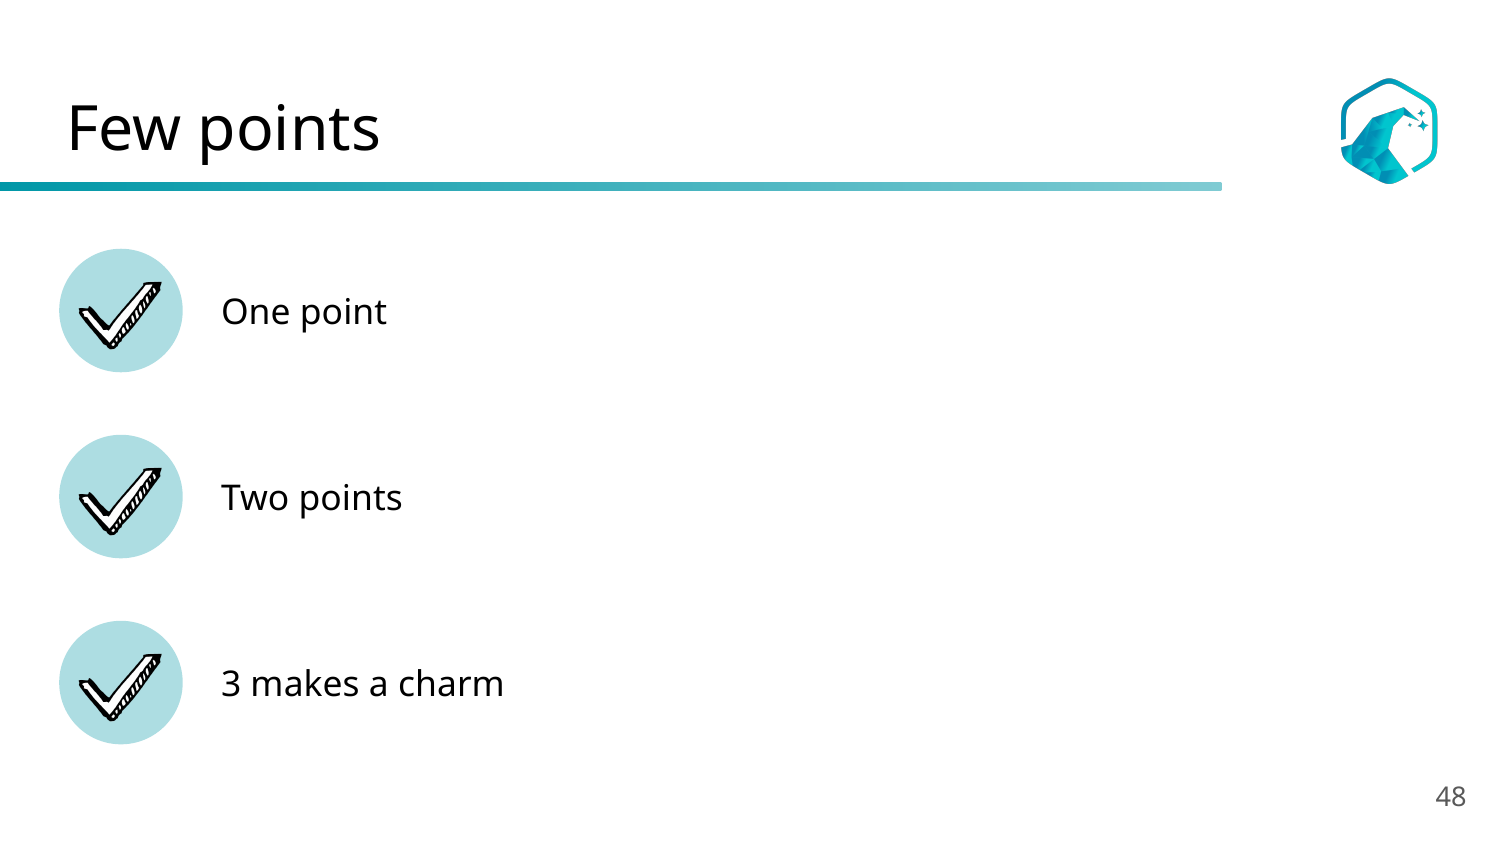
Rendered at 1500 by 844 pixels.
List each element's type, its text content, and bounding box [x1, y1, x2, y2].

text_box One point [206, 273, 1466, 347]
text_box Two points [206, 459, 1500, 533]
text_box [59, 620, 183, 745]
text_box 3 makes a charm [206, 645, 1394, 719]
picture [1330, 167, 1449, 188]
slide_number <number> [1391, 764, 1482, 829]
text_box [59, 434, 183, 559]
text_box [59, 248, 183, 373]
picture [77, 281, 165, 351]
picture [77, 467, 165, 537]
title Few points [51, 72, 1449, 167]
picture [77, 653, 165, 723]
